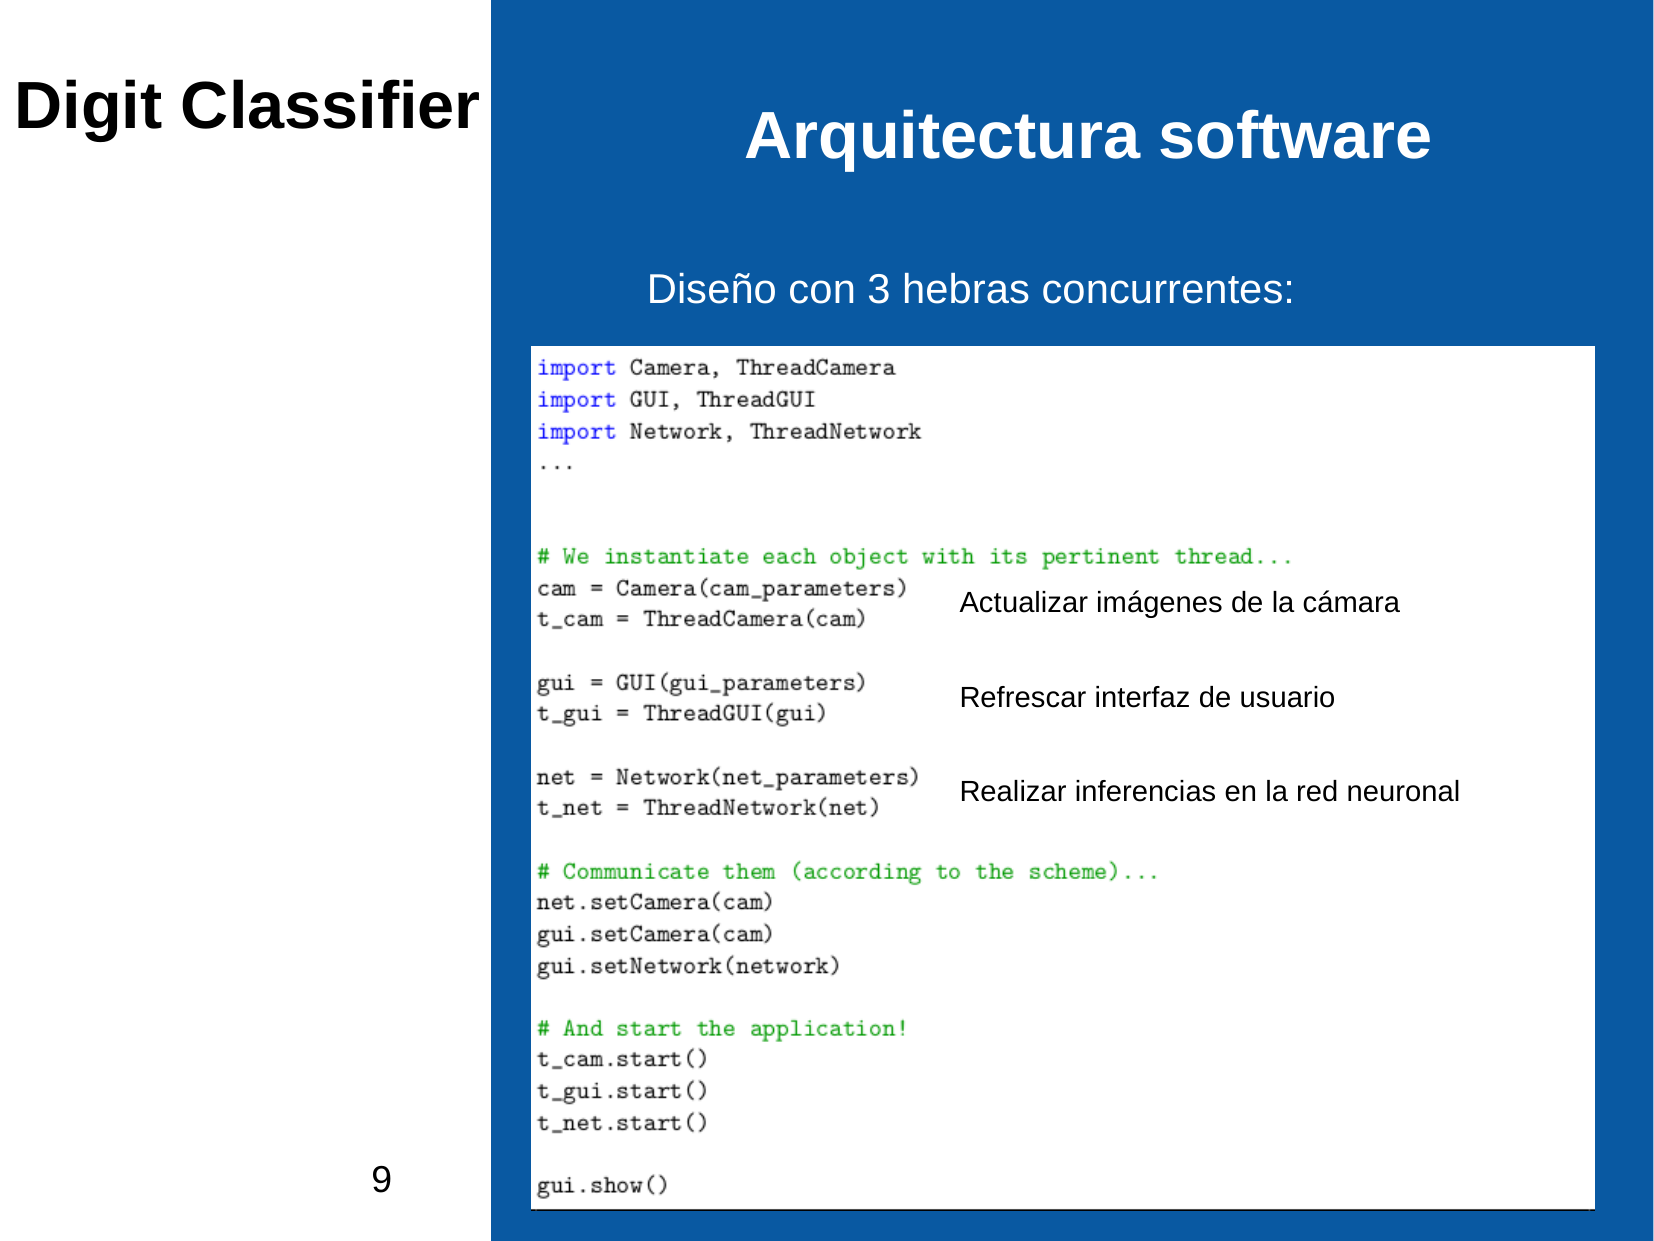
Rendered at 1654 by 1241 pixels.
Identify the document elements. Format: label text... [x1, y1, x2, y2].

title Digit Classifier [11, 30, 485, 180]
list Diseño con 3 hebras concurrentes: [590, 265, 1595, 346]
text_box Actualizar imágenes de la cámara [944, 578, 1506, 627]
picture [491, 0, 1654, 1241]
text_box Realizar inferencias en la red neuronal [944, 767, 1506, 816]
title Arquitectura software [731, 40, 1447, 231]
text_box Refrescar interfaz de usuario [944, 673, 1506, 721]
